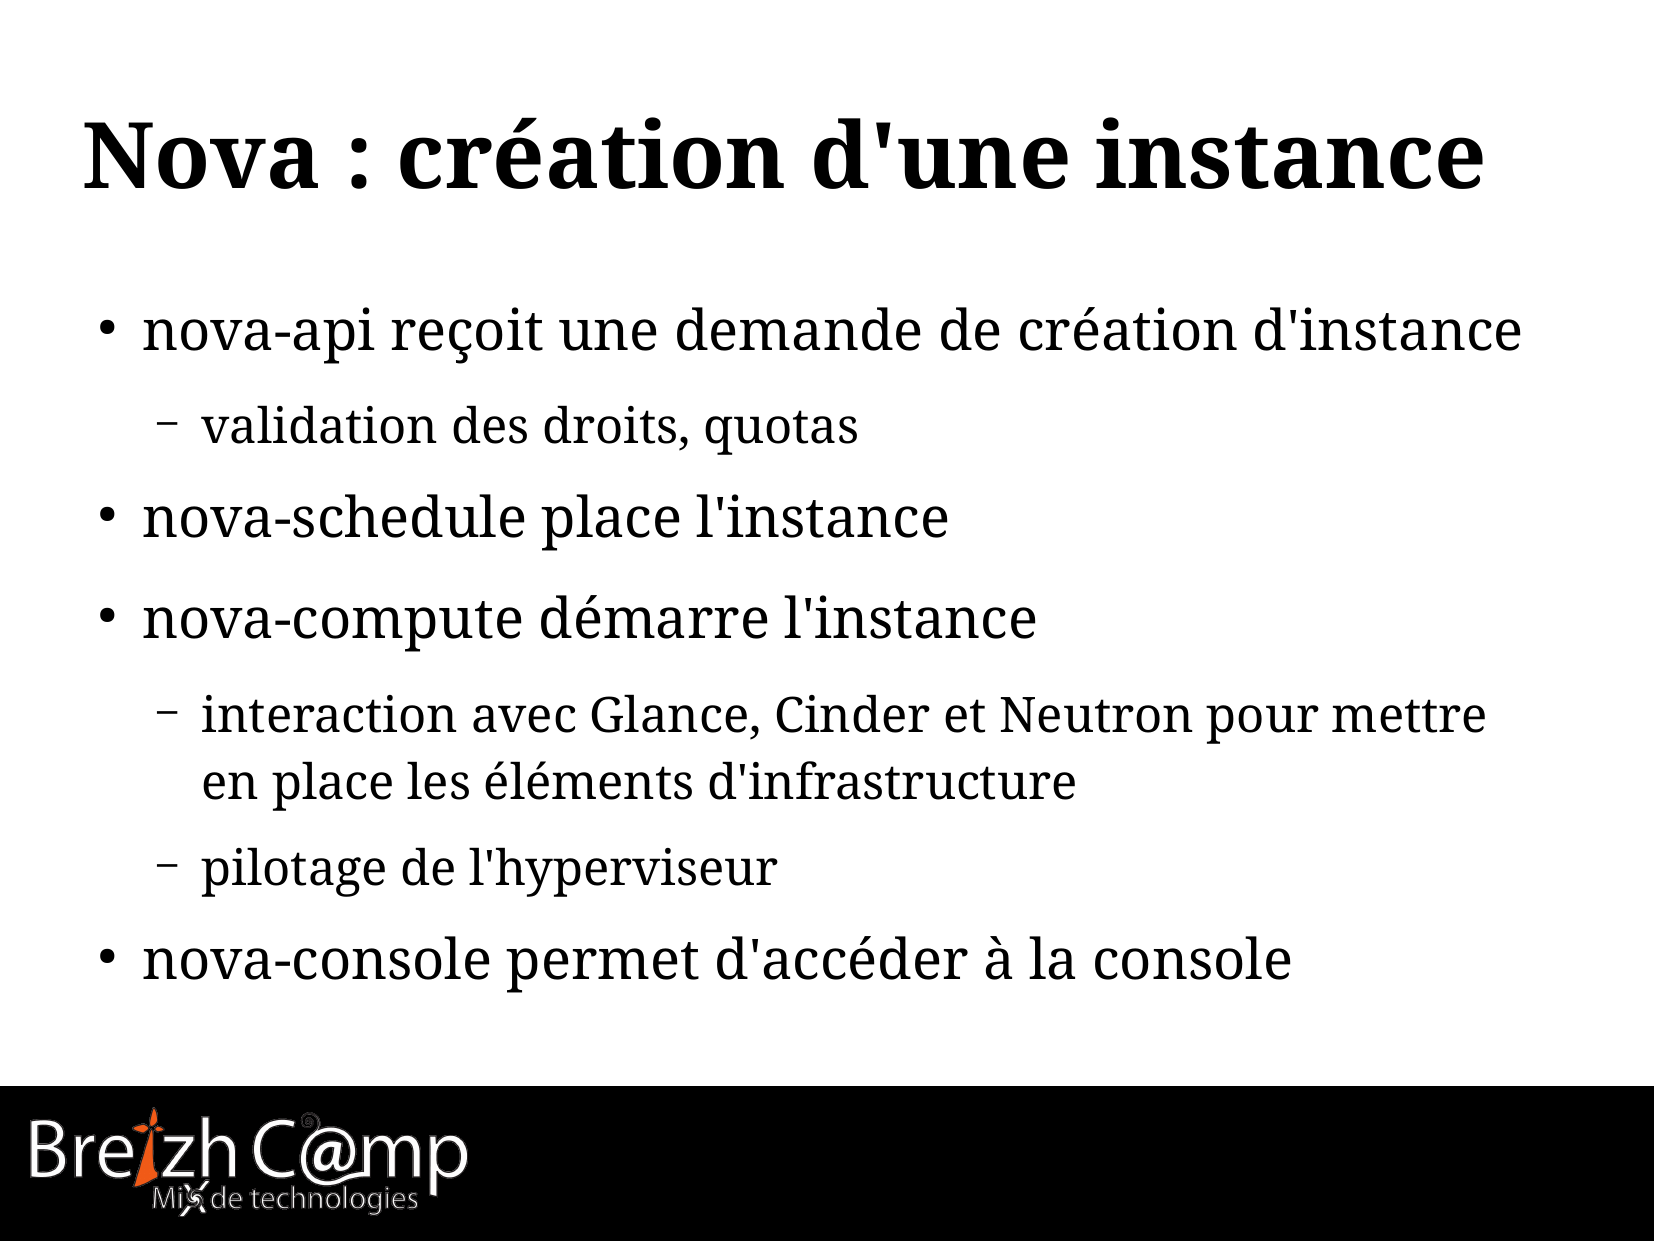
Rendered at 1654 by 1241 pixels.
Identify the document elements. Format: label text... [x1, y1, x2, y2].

picture [30, 1107, 468, 1217]
list nova-api reçoit une demande de création d'instance validation des droits, quotas nova-schedule place l'instance nova-compute démarre l'instance interaction avec Glance, Cinder et Neutron pour mettre en place les éléments d'infrastructure pilotage de l'hyperviseur nova-console permet d'accéder à la console [82, 290, 1538, 1010]
title Nova : création d'une instance [82, 49, 1571, 257]
